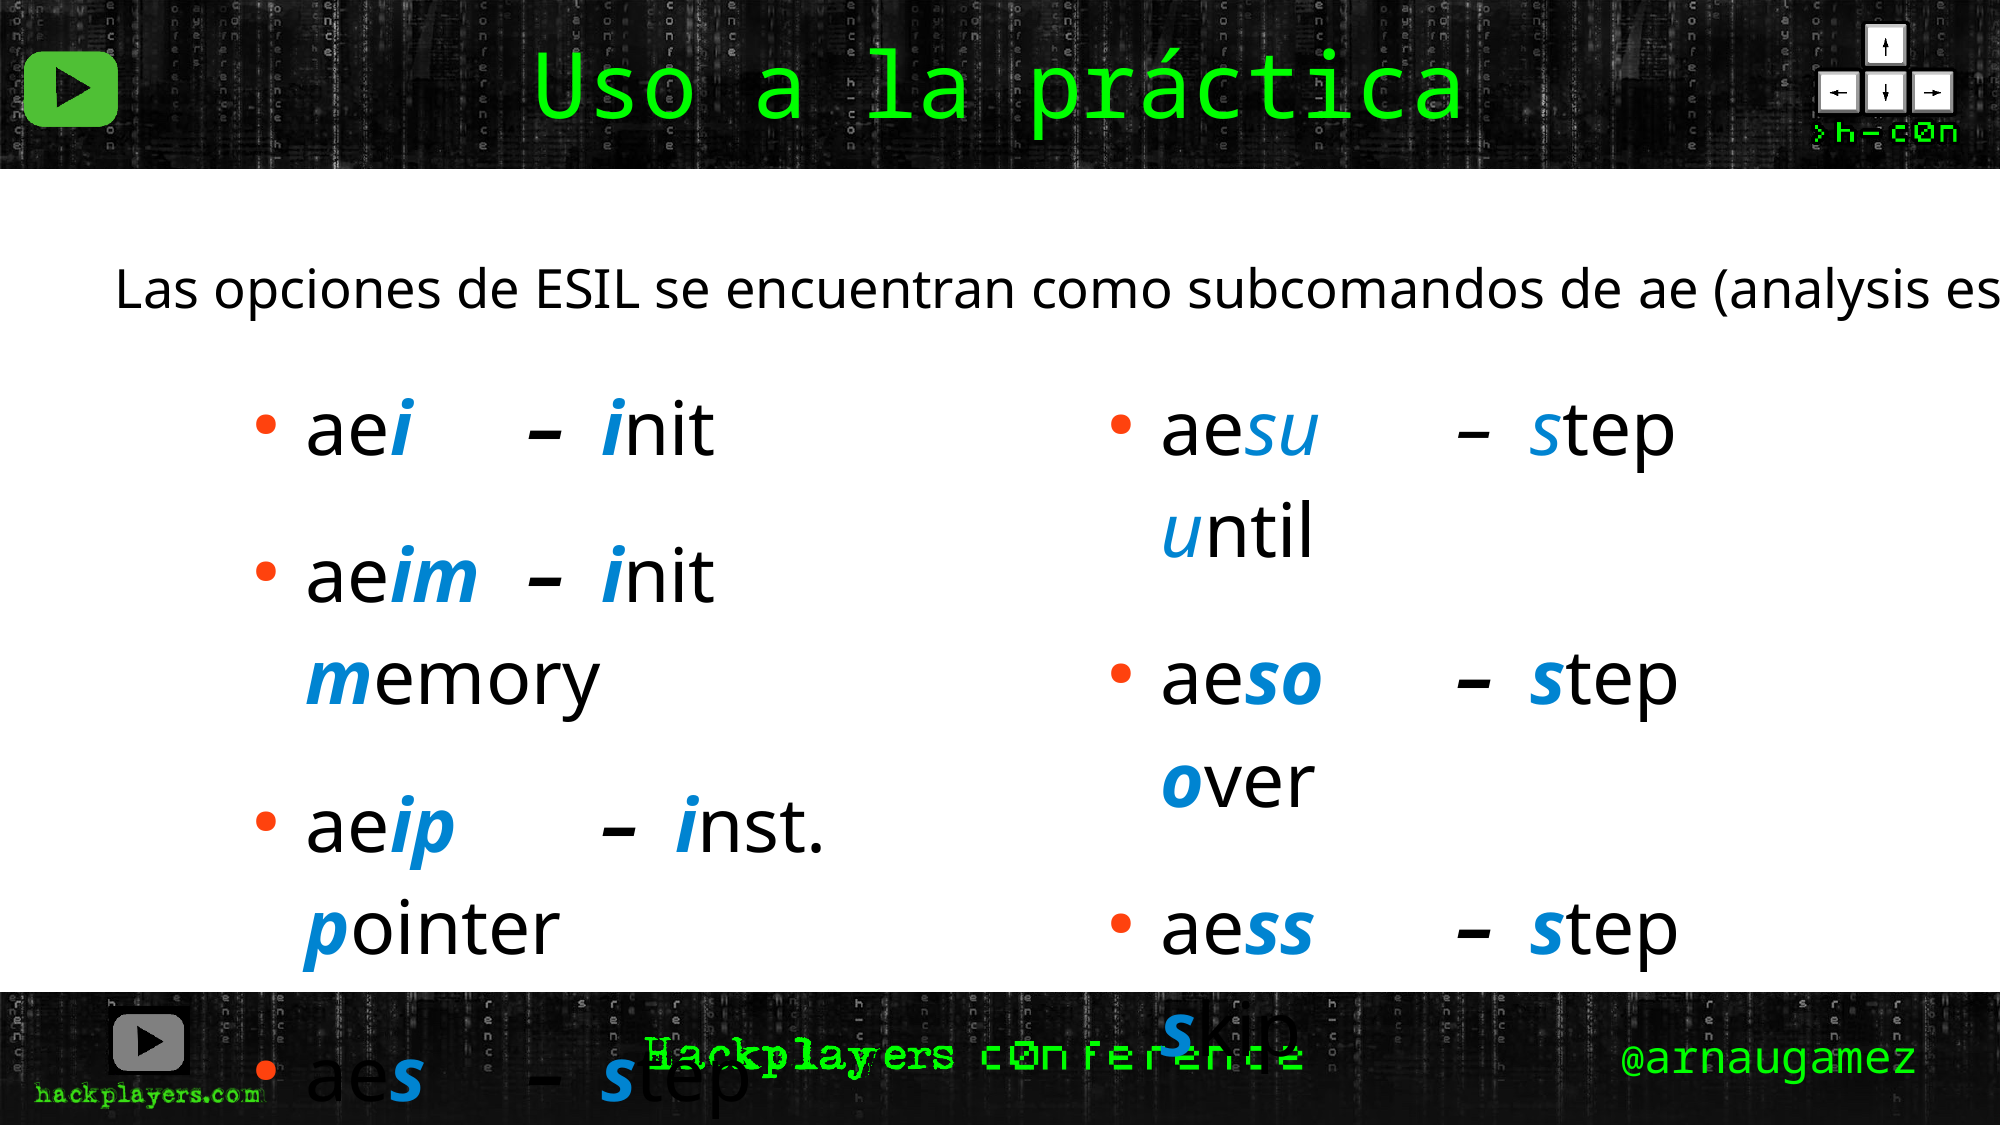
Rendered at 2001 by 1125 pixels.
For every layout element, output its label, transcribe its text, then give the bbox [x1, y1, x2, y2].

list aesu – step until aeso – step over aess – step skip aer – registers [1089, 375, 1765, 841]
title Uso a la práctica [256, 0, 1745, 166]
picture [0, 0, 2000, 169]
list aei – init aeim – init memory aeip – inst. pointer aes – step [234, 374, 985, 841]
picture [0, 992, 2000, 1125]
text_box Las opciones de ESIL se encuentran como subcomandos de ae (analysis esil) [100, 243, 1900, 324]
